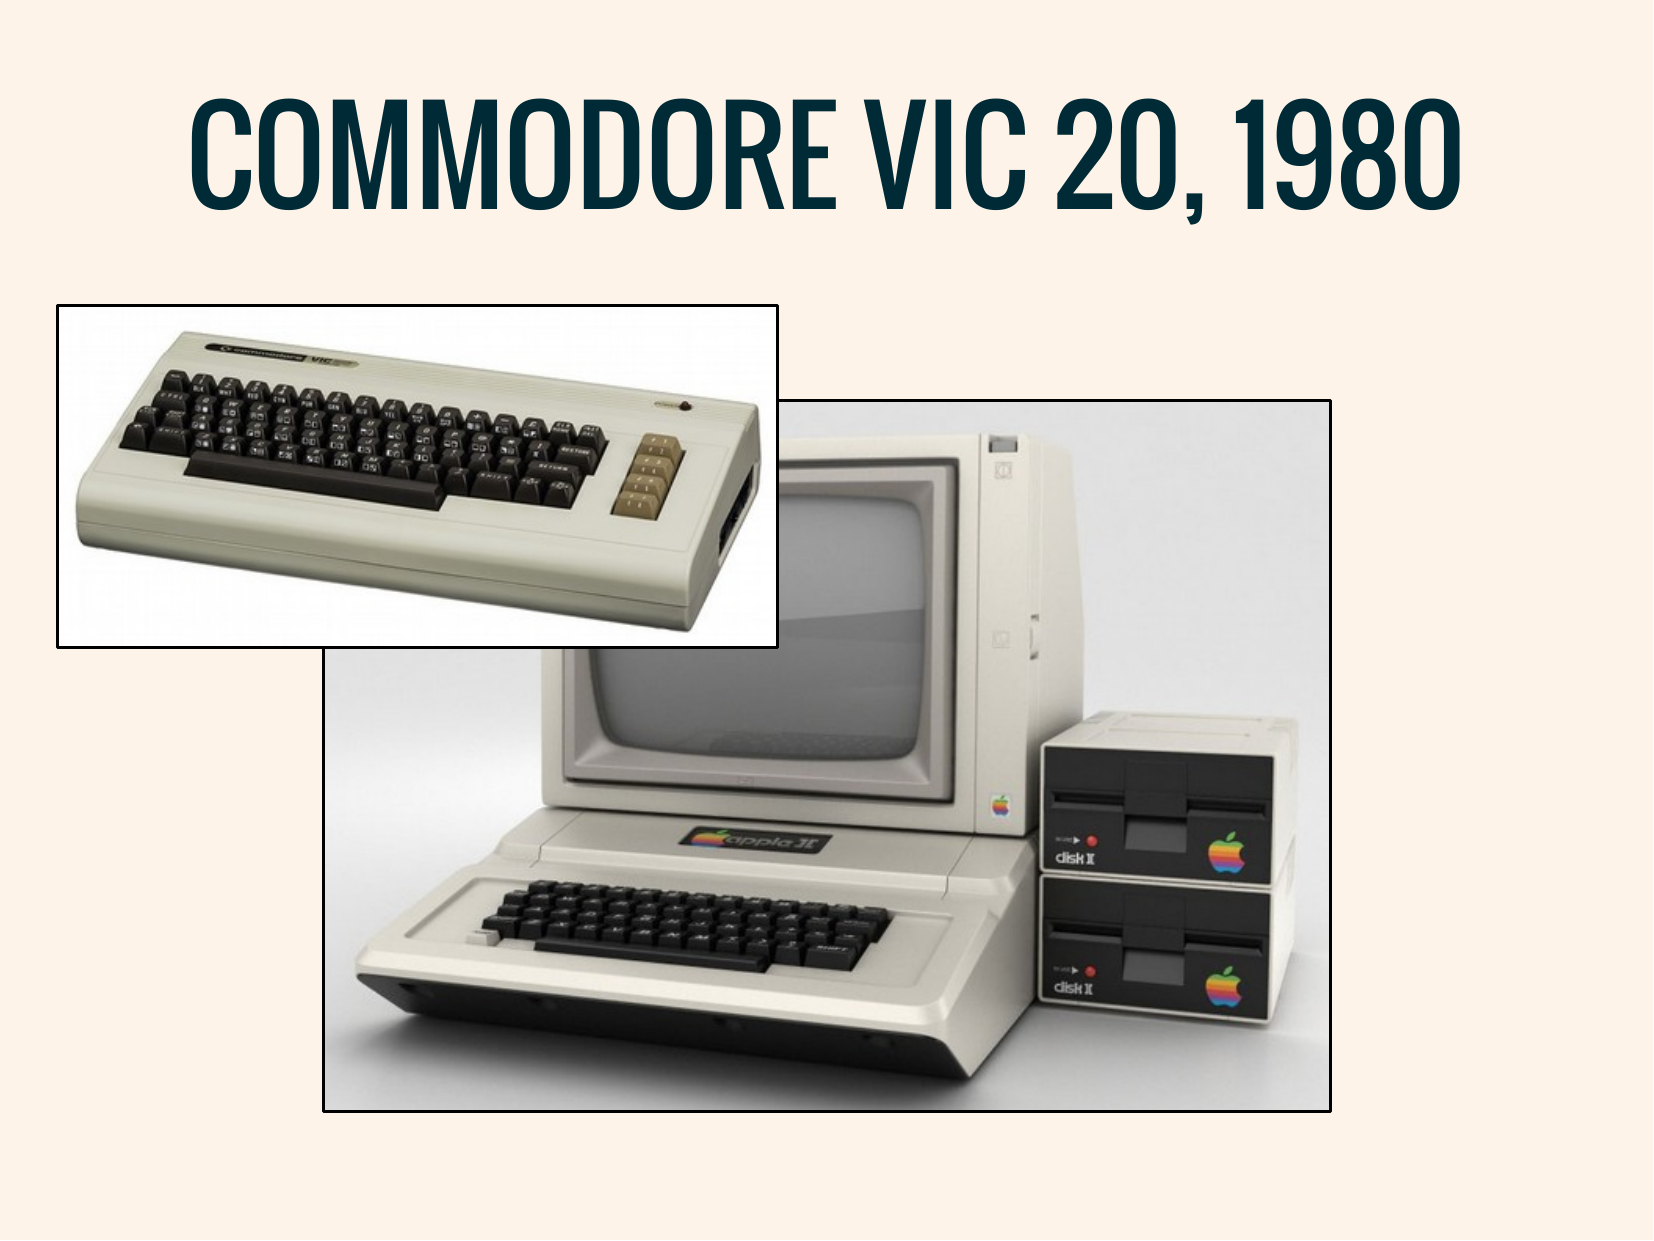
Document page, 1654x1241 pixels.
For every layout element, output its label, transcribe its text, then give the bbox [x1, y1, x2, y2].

title Commodore VIC 20, 1980 [82, 49, 1571, 257]
picture [324, 401, 1329, 1111]
picture [59, 307, 776, 647]
